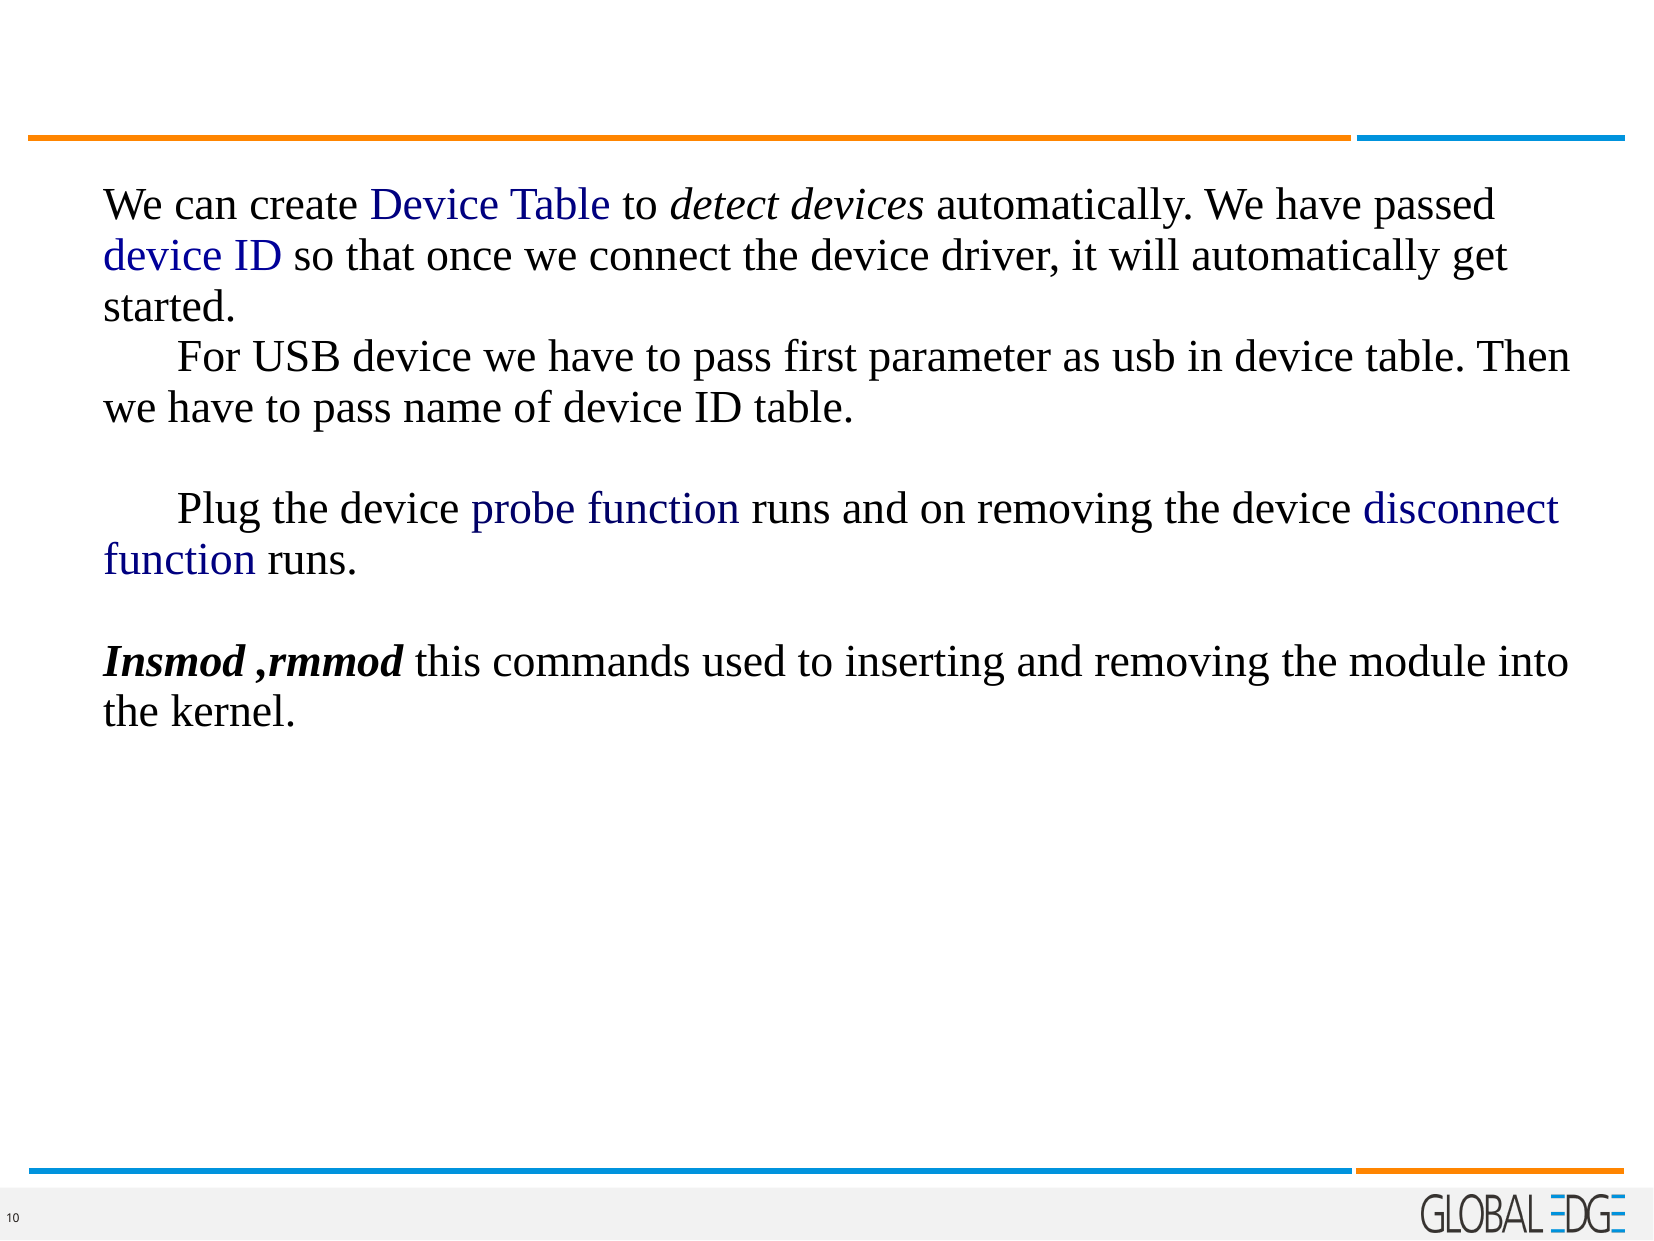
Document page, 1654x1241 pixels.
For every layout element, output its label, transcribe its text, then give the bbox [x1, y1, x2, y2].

text_box We can create Device Table to detect devices automatically. We have passed device ID so that once we connect the device driver, it will automatically get started. For USB device we have to pass first parameter as usb in device table. Then we have to pass name of device ID table. Plug the device probe function runs and on removing the device disconnect function runs. Insmod ,rmmod this commands used to inserting and removing the module into the kernel. [88, 171, 1630, 910]
picture [1421, 1194, 1625, 1233]
